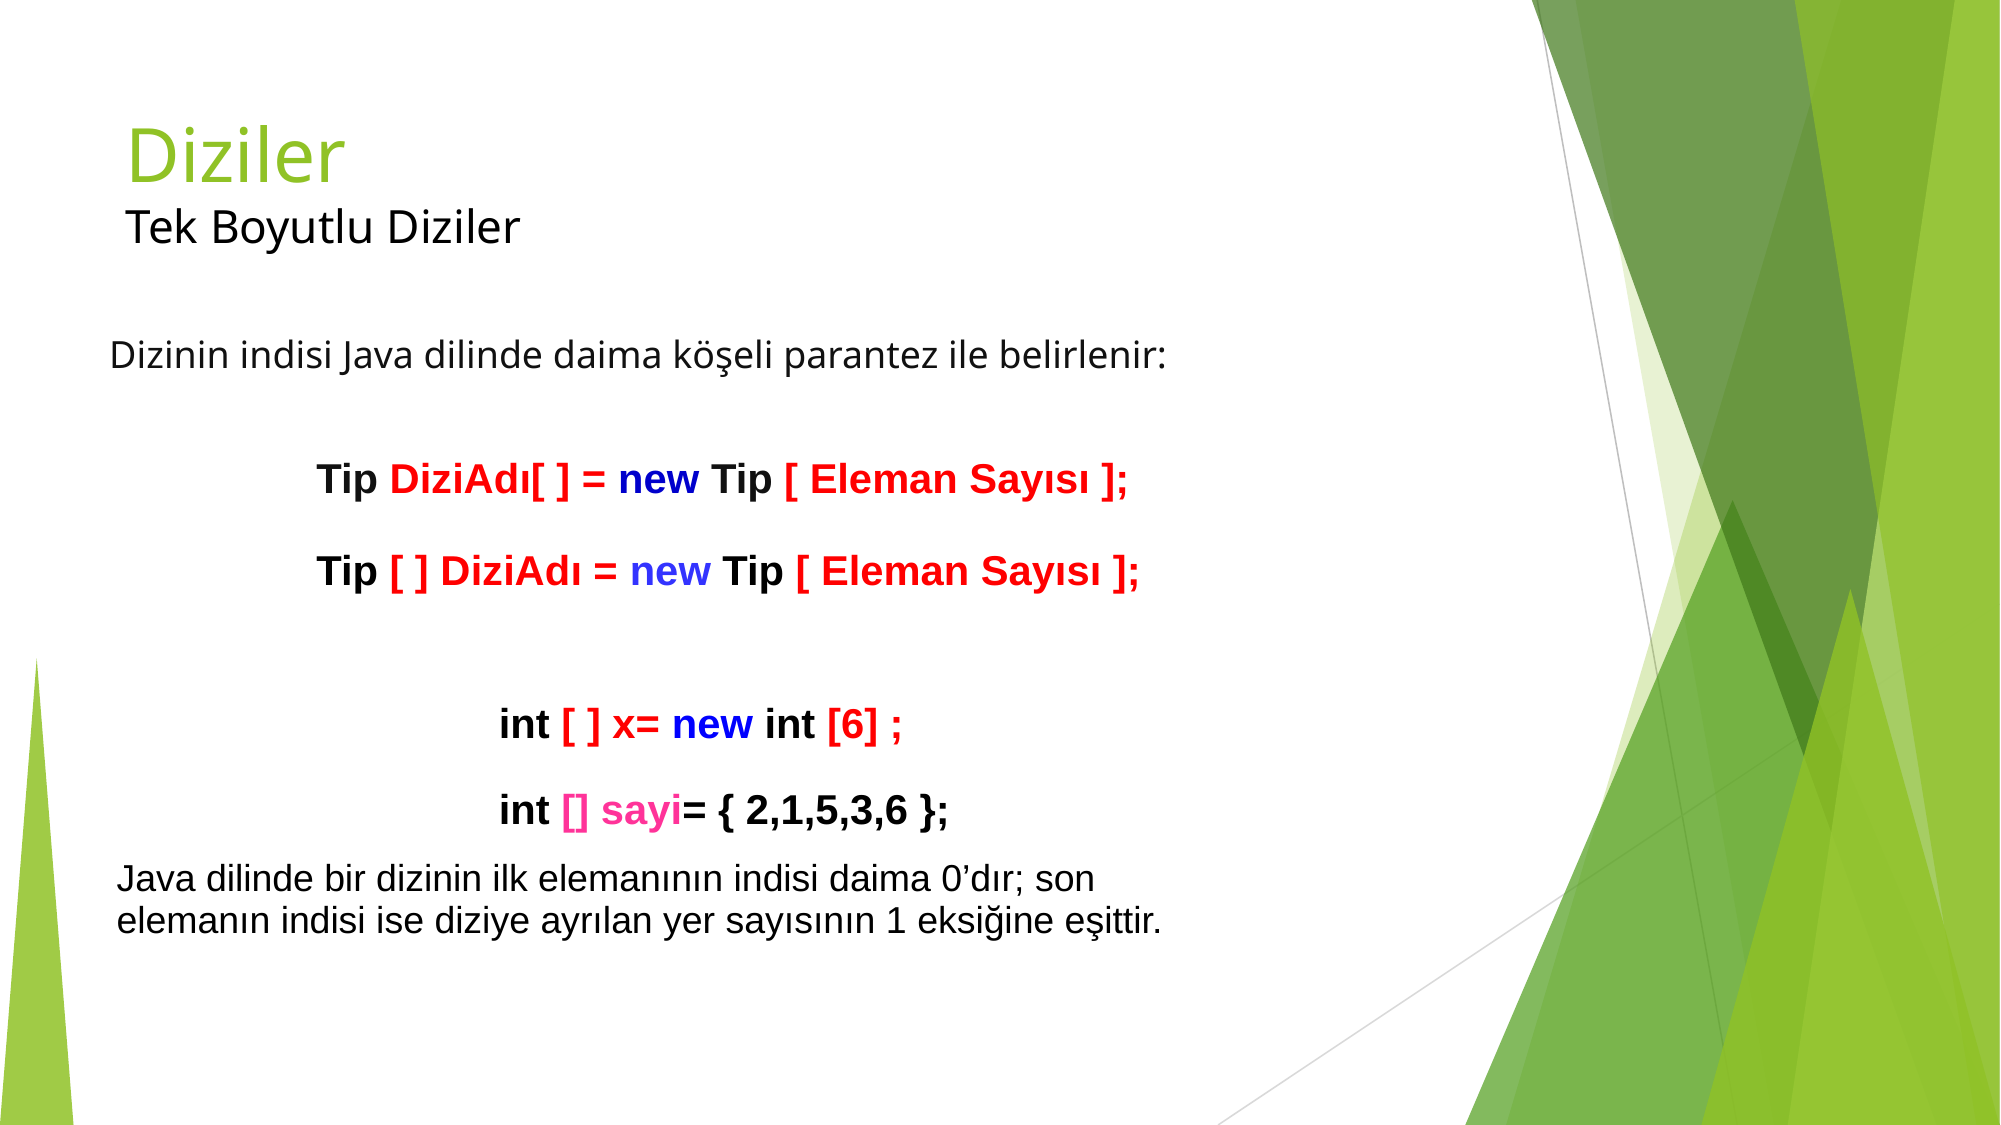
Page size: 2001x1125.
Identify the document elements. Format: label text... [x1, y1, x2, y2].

text_box Java dilinde bir dizinin ilk elemanının indisi daima 0’dır; son elemanın indisi ise diziye ayrılan yer sayısının 1 eksiğine eşittir. [101, 850, 1217, 992]
text_box Dizinin indisi Java dilinde daima köşeli parantez ile belirlenir: [94, 323, 1501, 733]
text_box Tip [ ] DiziAdı = new Tip [ Eleman Sayısı ]; [301, 539, 1306, 650]
text_box Tip DiziAdı[ ] = new Tip [ Eleman Sayısı ]; [301, 448, 1182, 539]
title Diziler Tek Boyutlu Diziler [111, 99, 1522, 317]
text_box int [] sayi= { 2,1,5,3,6 }; [484, 779, 1016, 890]
text_box int [ ] x= new int [6] ; [484, 693, 1002, 779]
